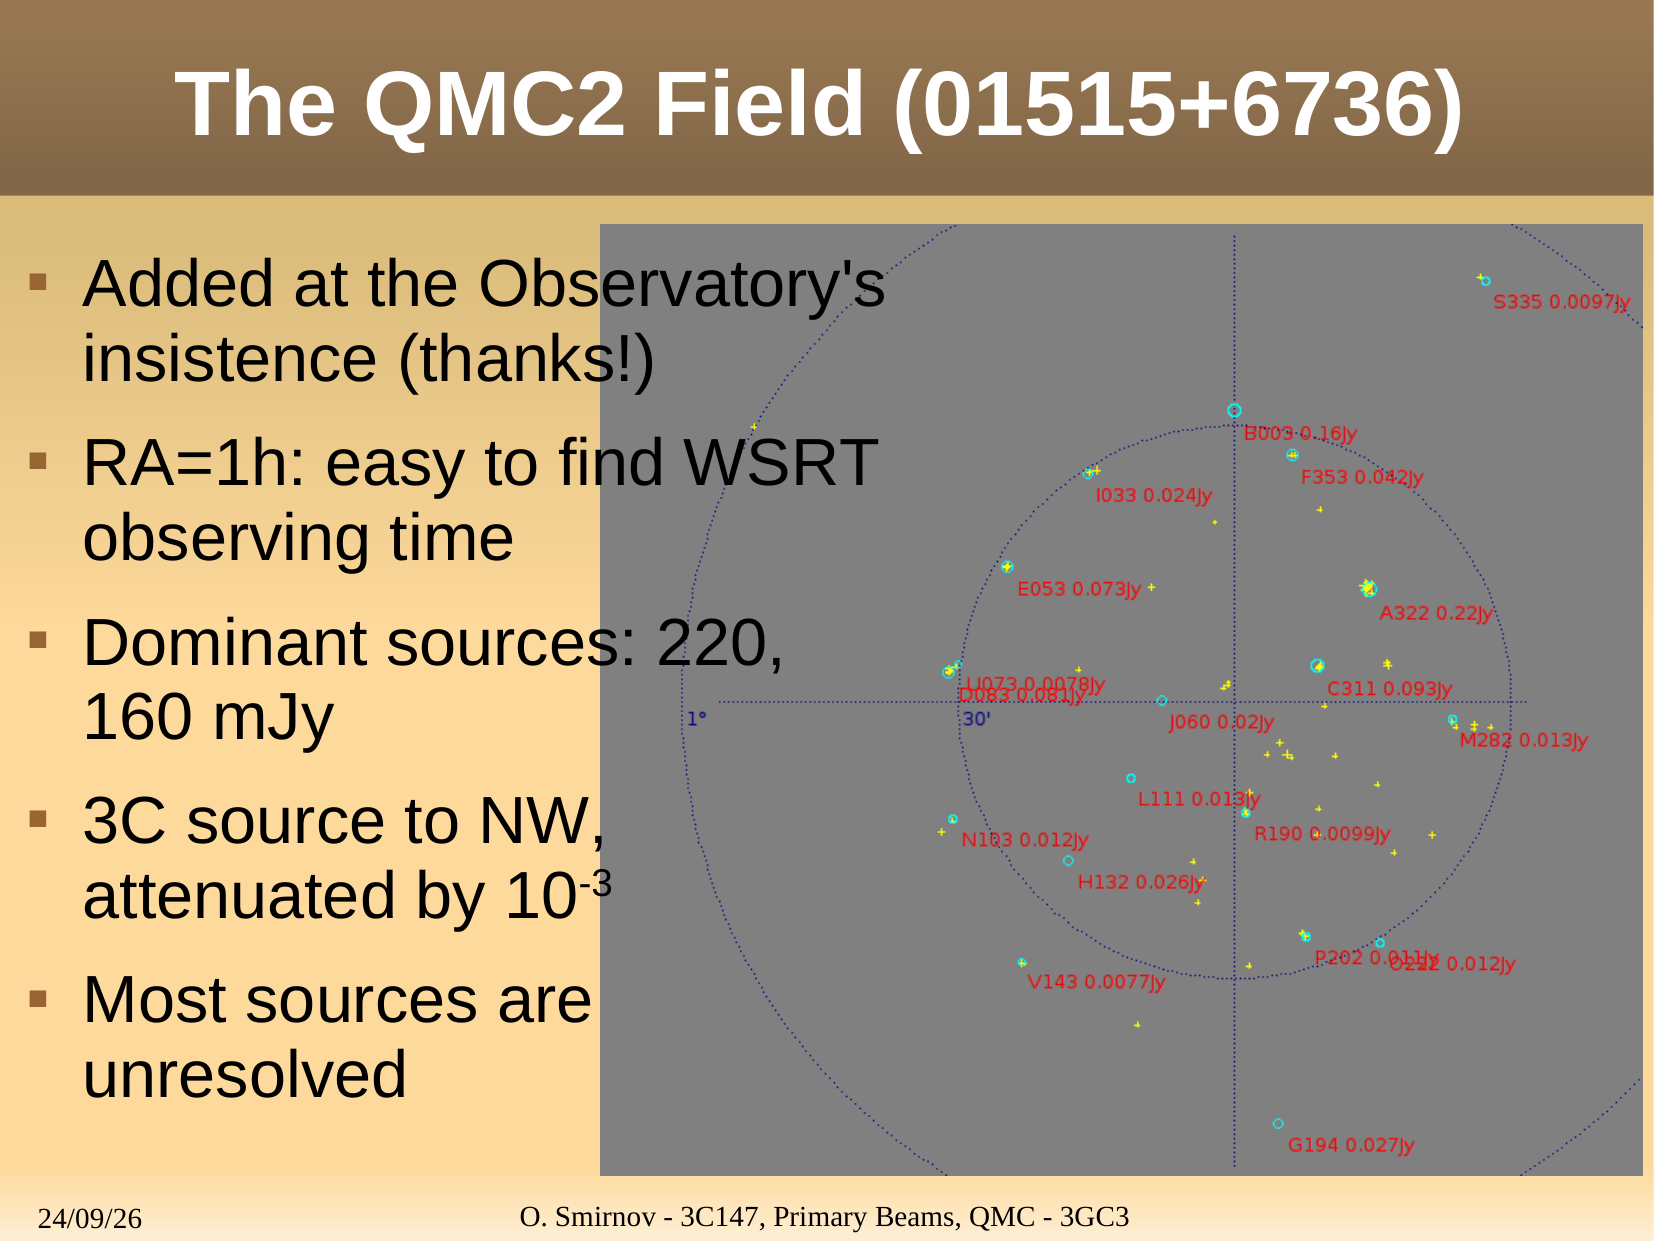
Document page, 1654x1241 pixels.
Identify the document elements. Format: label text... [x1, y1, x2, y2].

title The QMC2 Field (01515+6736) [76, 7, 1565, 200]
picture [0, 0, 1654, 1241]
list Added at the Observatory's insistence (thanks!) RA=1h: easy to find WSRT observing time Dominant sources: 220, 160 mJy 3C source to NW, attenuated by 10-3 Most sources are unresolved [11, 246, 901, 1115]
